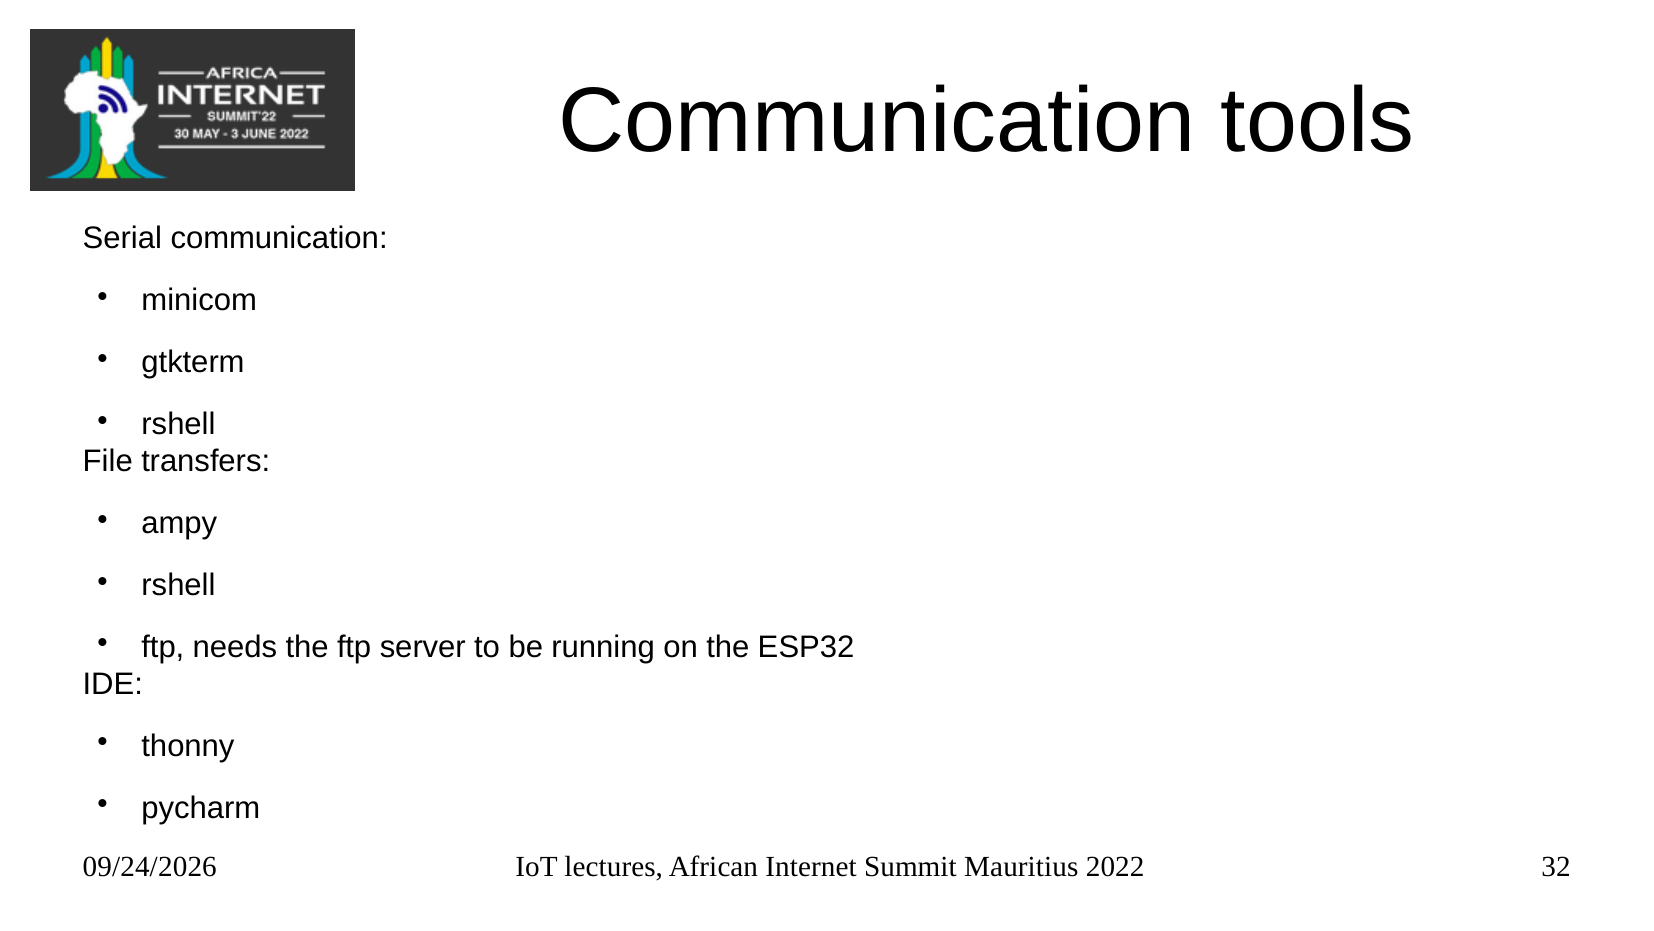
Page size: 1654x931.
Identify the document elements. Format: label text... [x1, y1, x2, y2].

title Communication tools [403, 37, 1571, 193]
list Serial communication: minicom gtkterm rshell File transfers: ampy rshell ftp, needs the ftp server to be running on the ESP32 IDE: thonny pycharm [82, 217, 1571, 827]
picture [30, 29, 355, 191]
